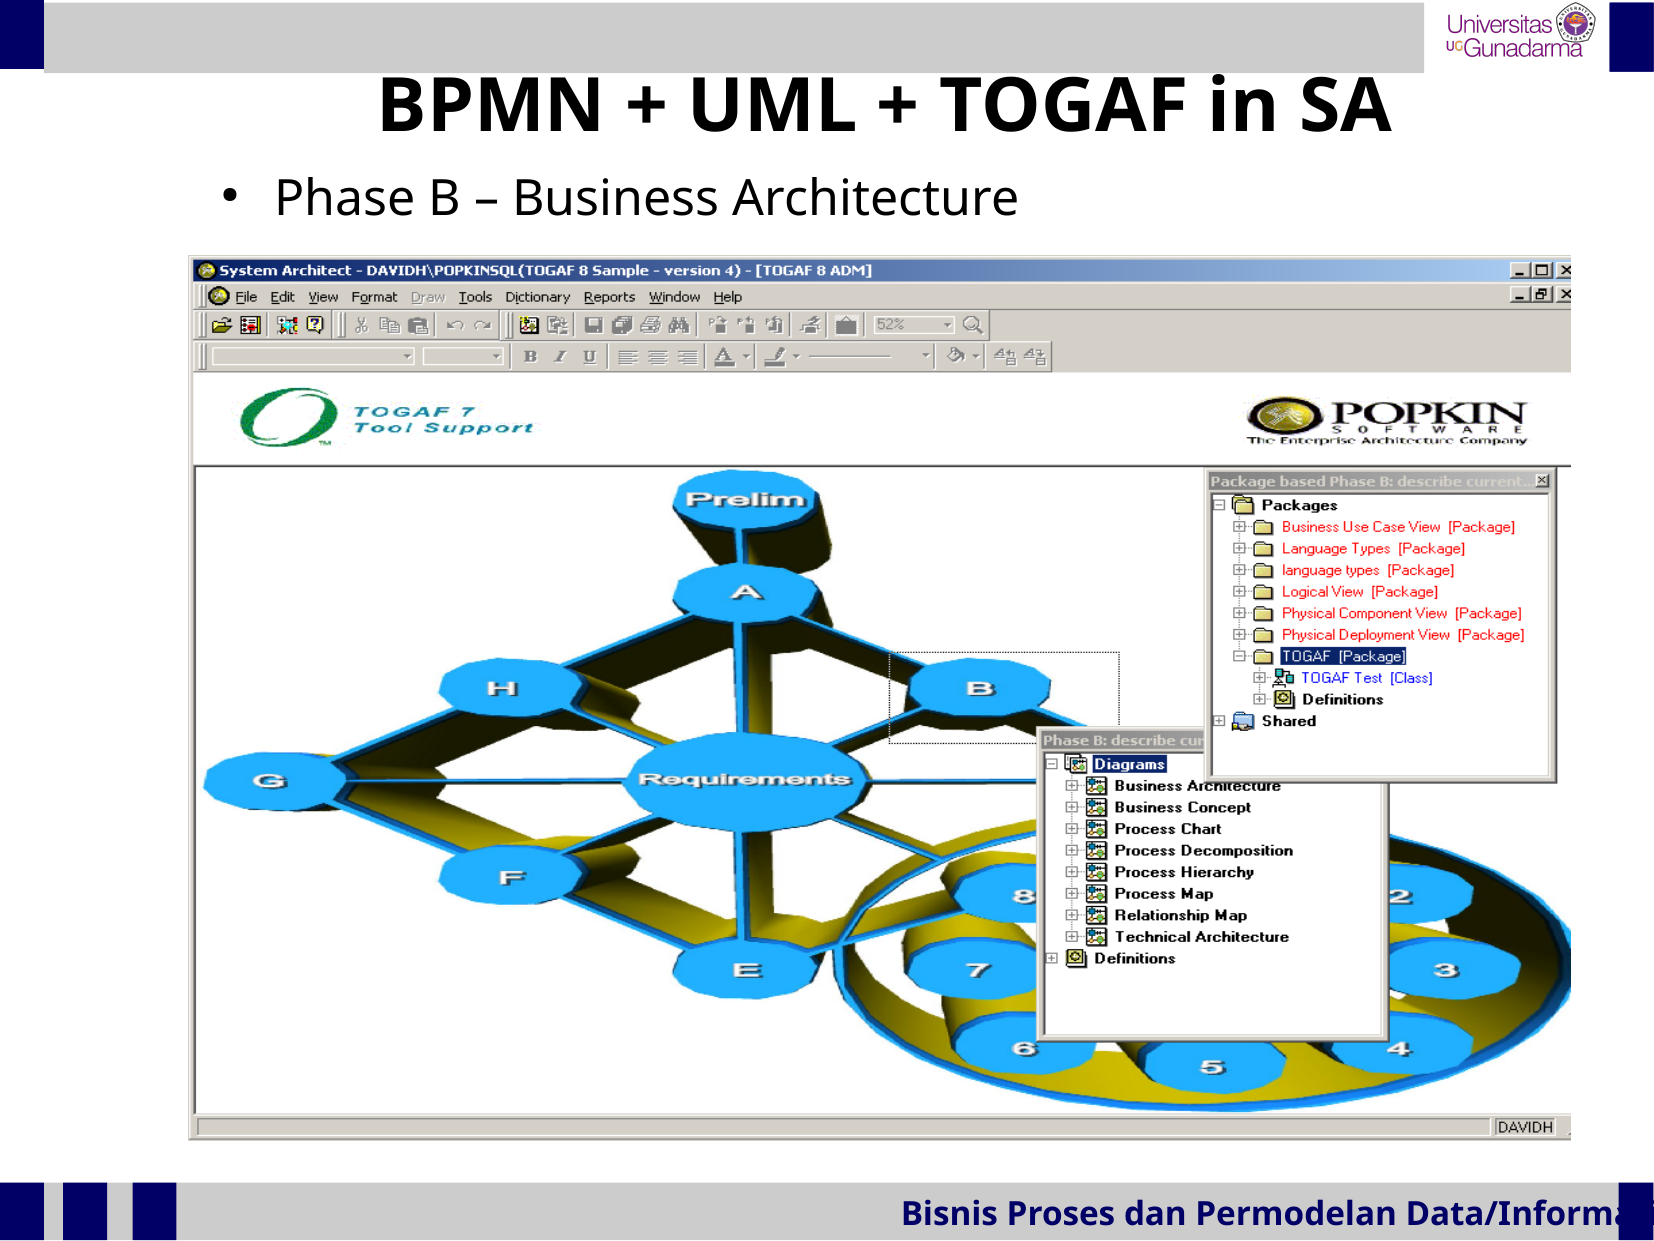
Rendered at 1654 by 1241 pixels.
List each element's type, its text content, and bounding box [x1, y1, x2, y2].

list [188, 255, 1571, 1141]
list Phase B – Business Architecture [188, 164, 1322, 243]
title BPMN + UML + TOGAF in SA [175, 34, 1568, 169]
picture [1437, 2, 1610, 62]
